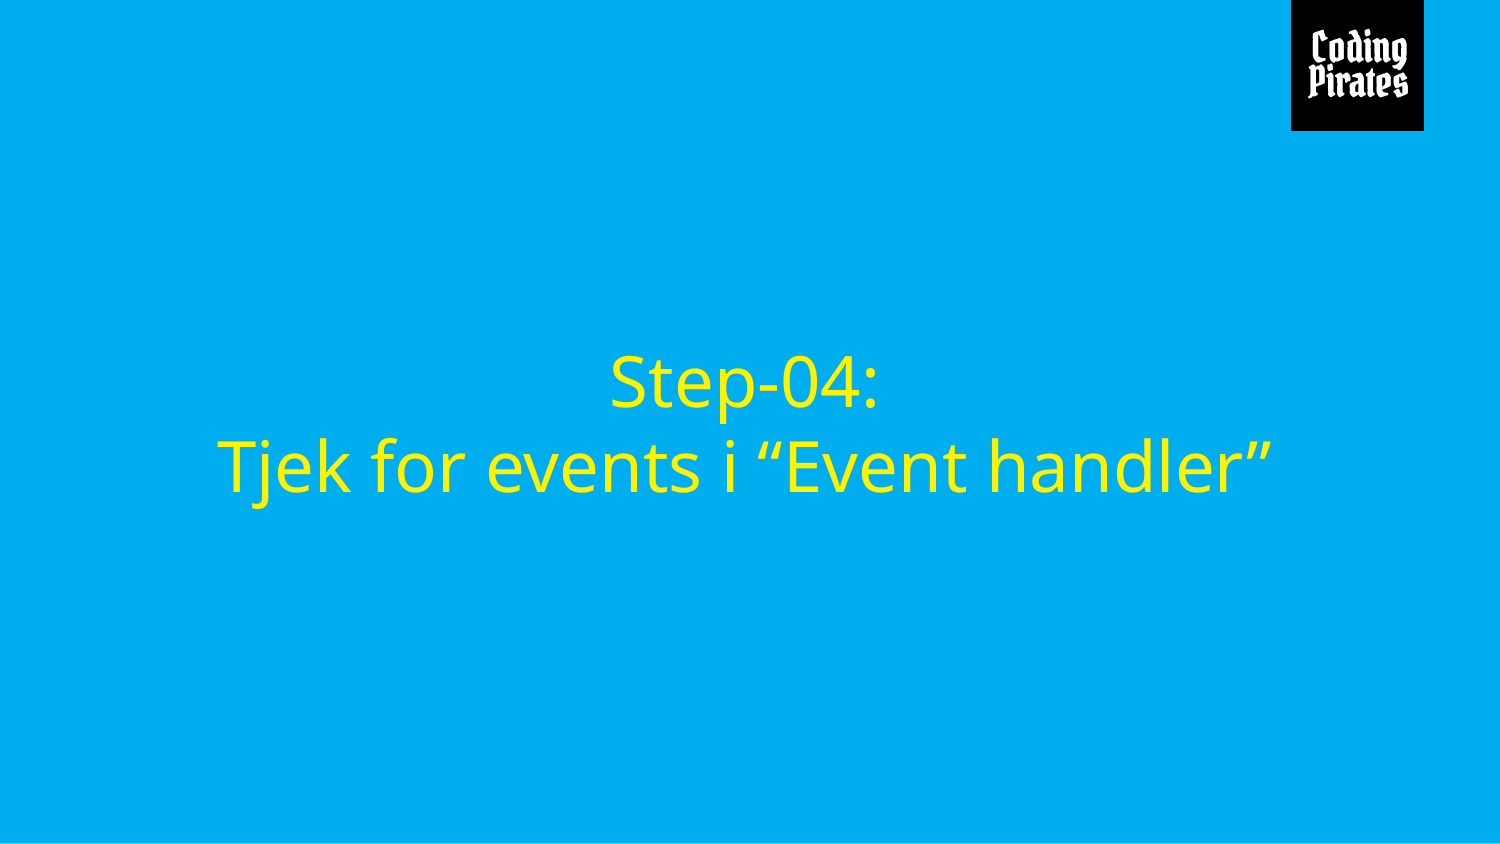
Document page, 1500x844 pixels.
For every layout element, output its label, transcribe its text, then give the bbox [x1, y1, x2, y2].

picture [1292, 0, 1423, 130]
title Step-04: Tjek for events i “Event handler” [0, 352, 1491, 491]
